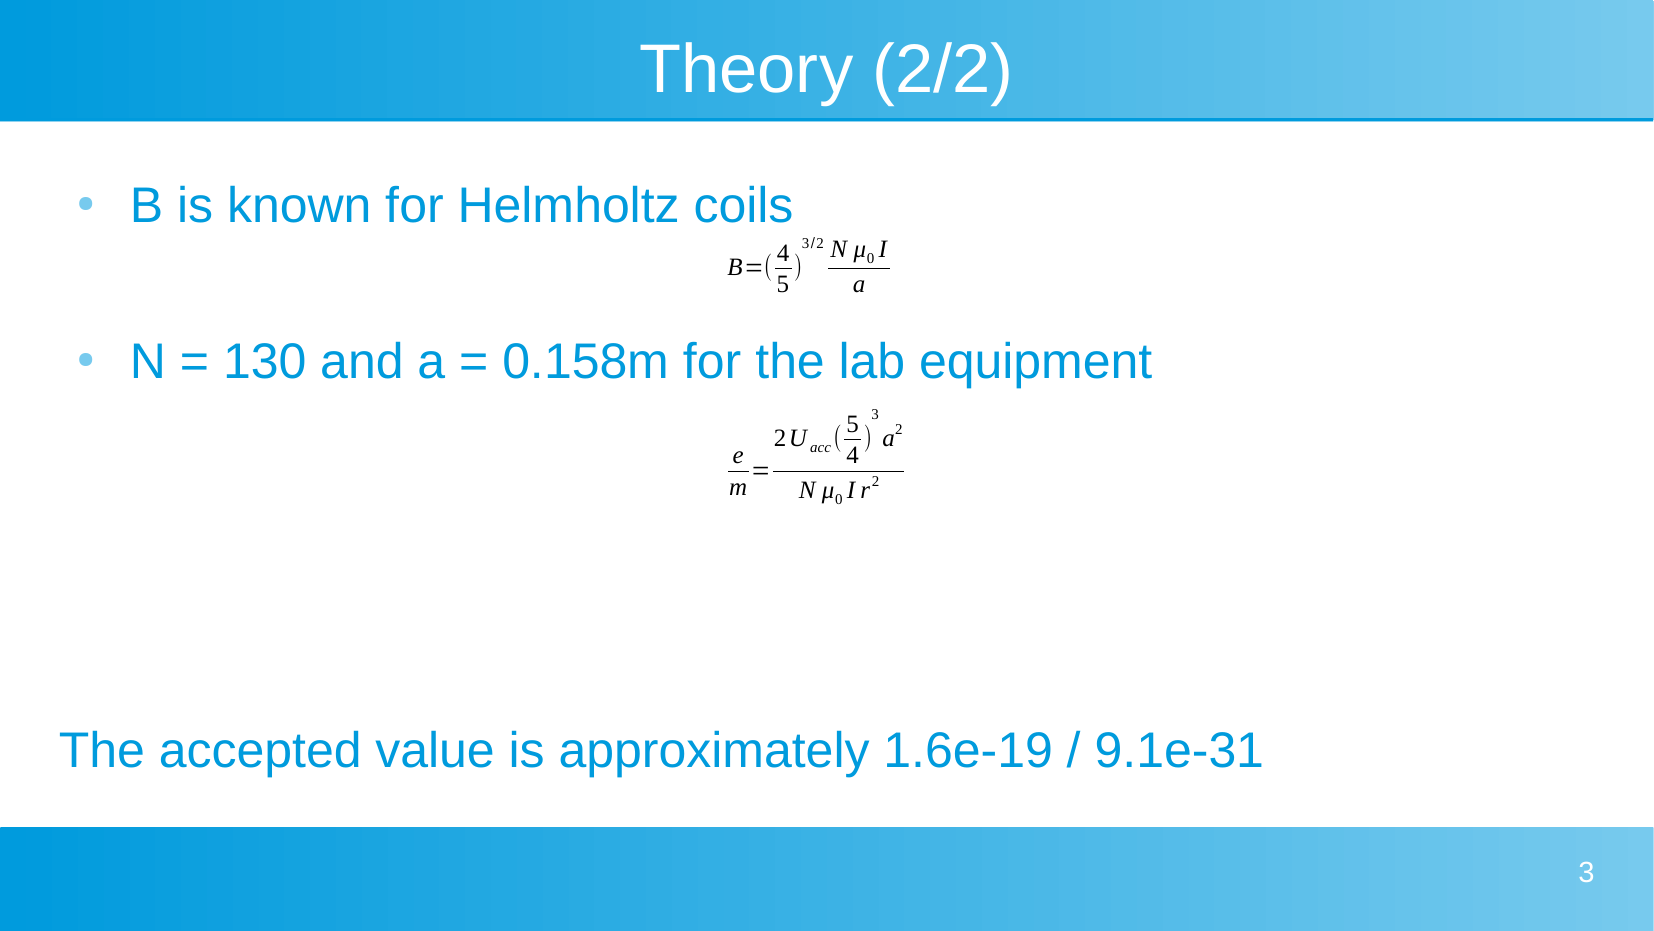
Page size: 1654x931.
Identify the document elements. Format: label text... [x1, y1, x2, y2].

chart [726, 406, 906, 508]
chart [726, 235, 892, 299]
title Theory (2/2) [59, 29, 1595, 108]
list B is known for Helmholtz coils N = 130 and a = 0.158m for the lab equipment The accepted value is approximately 1.6e-19 / 9.1e-31 [59, 177, 1595, 768]
